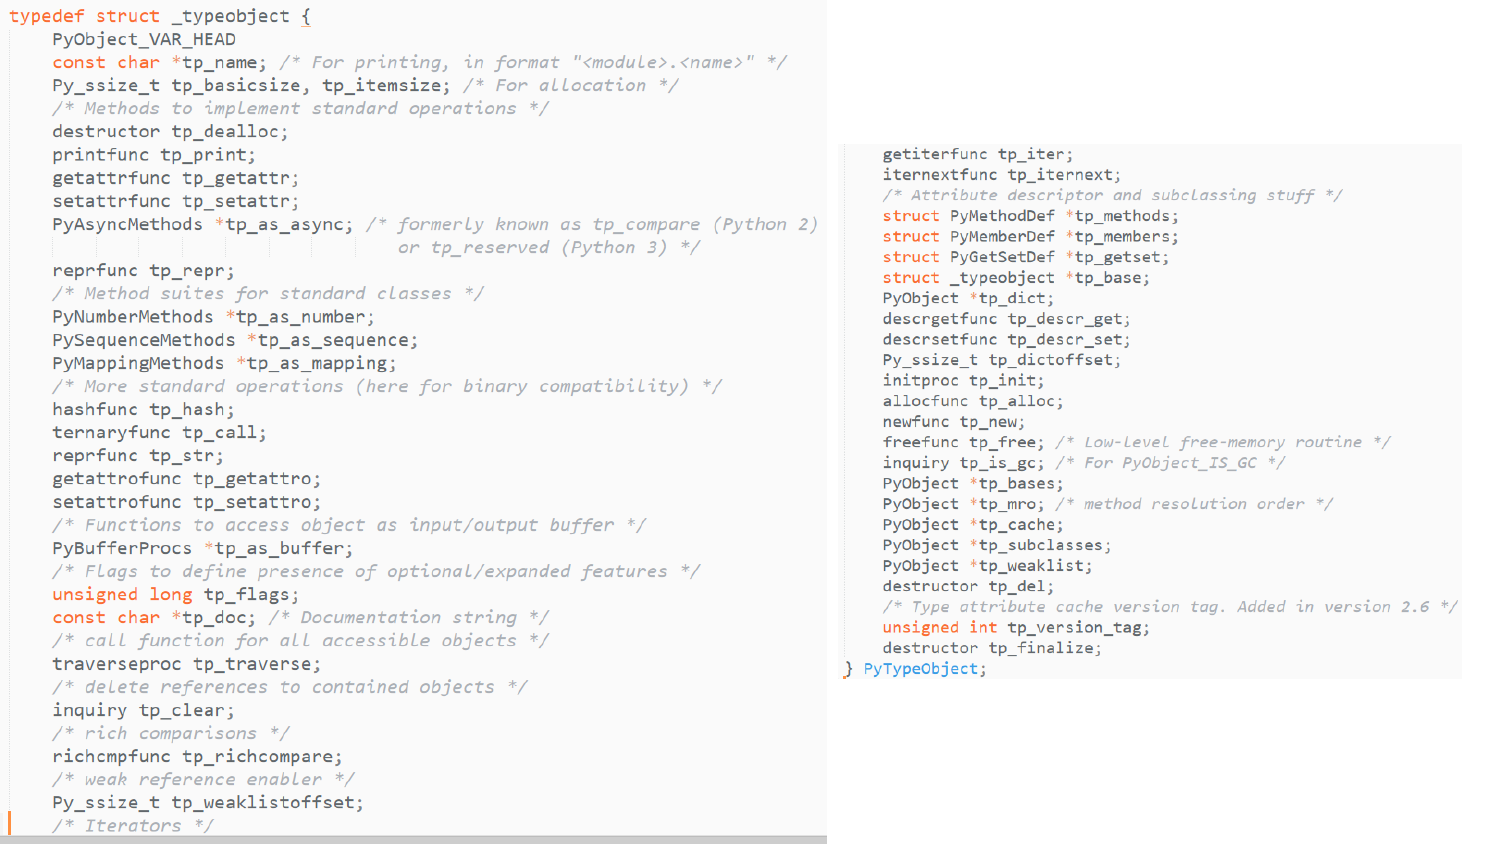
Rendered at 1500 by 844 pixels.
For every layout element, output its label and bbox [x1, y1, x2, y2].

picture [0, 0, 827, 844]
picture [838, 144, 1462, 679]
